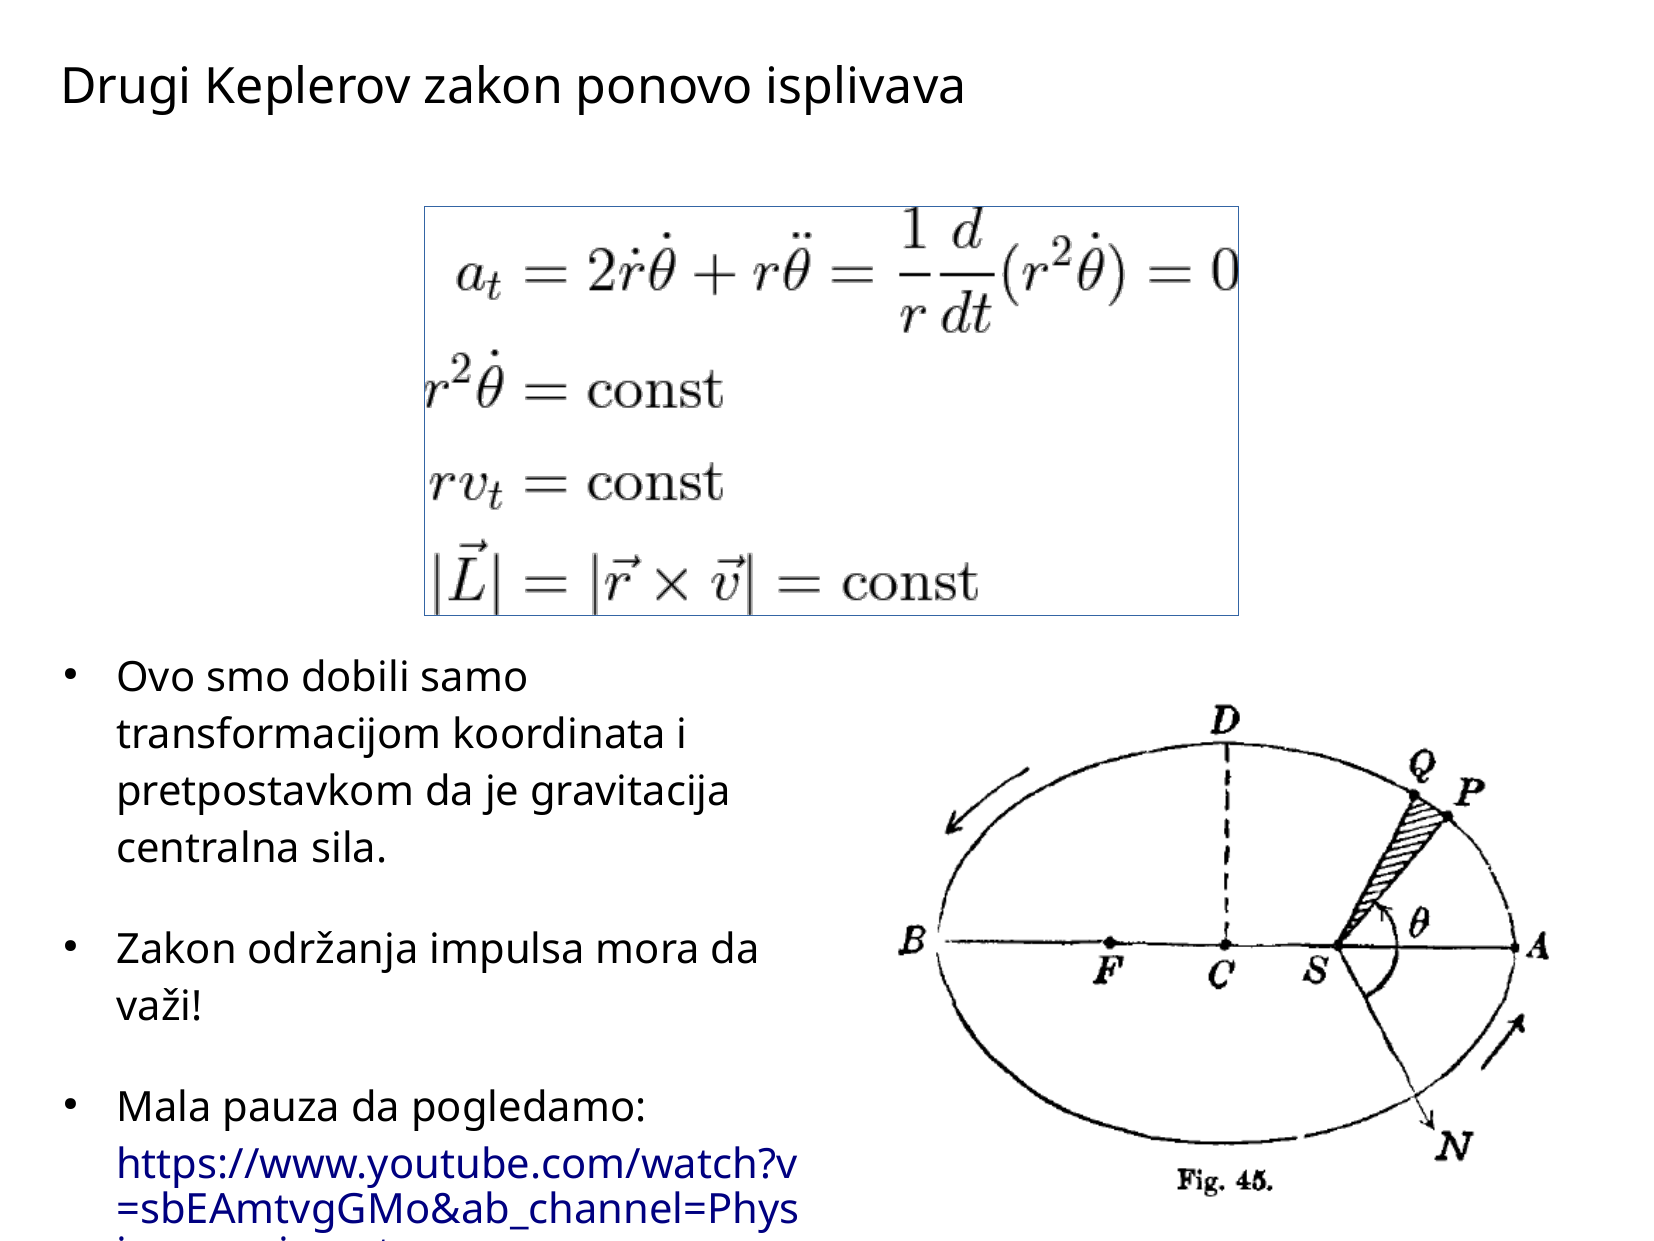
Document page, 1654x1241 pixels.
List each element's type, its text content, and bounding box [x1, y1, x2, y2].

picture [424, 206, 1239, 616]
list Ovo smo dobili samo transformacijom koordinata i pretpostavkom da je gravitacija centralna sila. Zakon održanja impulsa mora da važi! Mala pauza da pogledamo: https://www.youtube.com/watch?v=sbEAmtvgGMo&ab_channel=Physicsexperiments [45, 646, 802, 1196]
title Drugi Keplerov zakon ponovo isplivava [59, 17, 1648, 150]
picture [849, 686, 1621, 1208]
